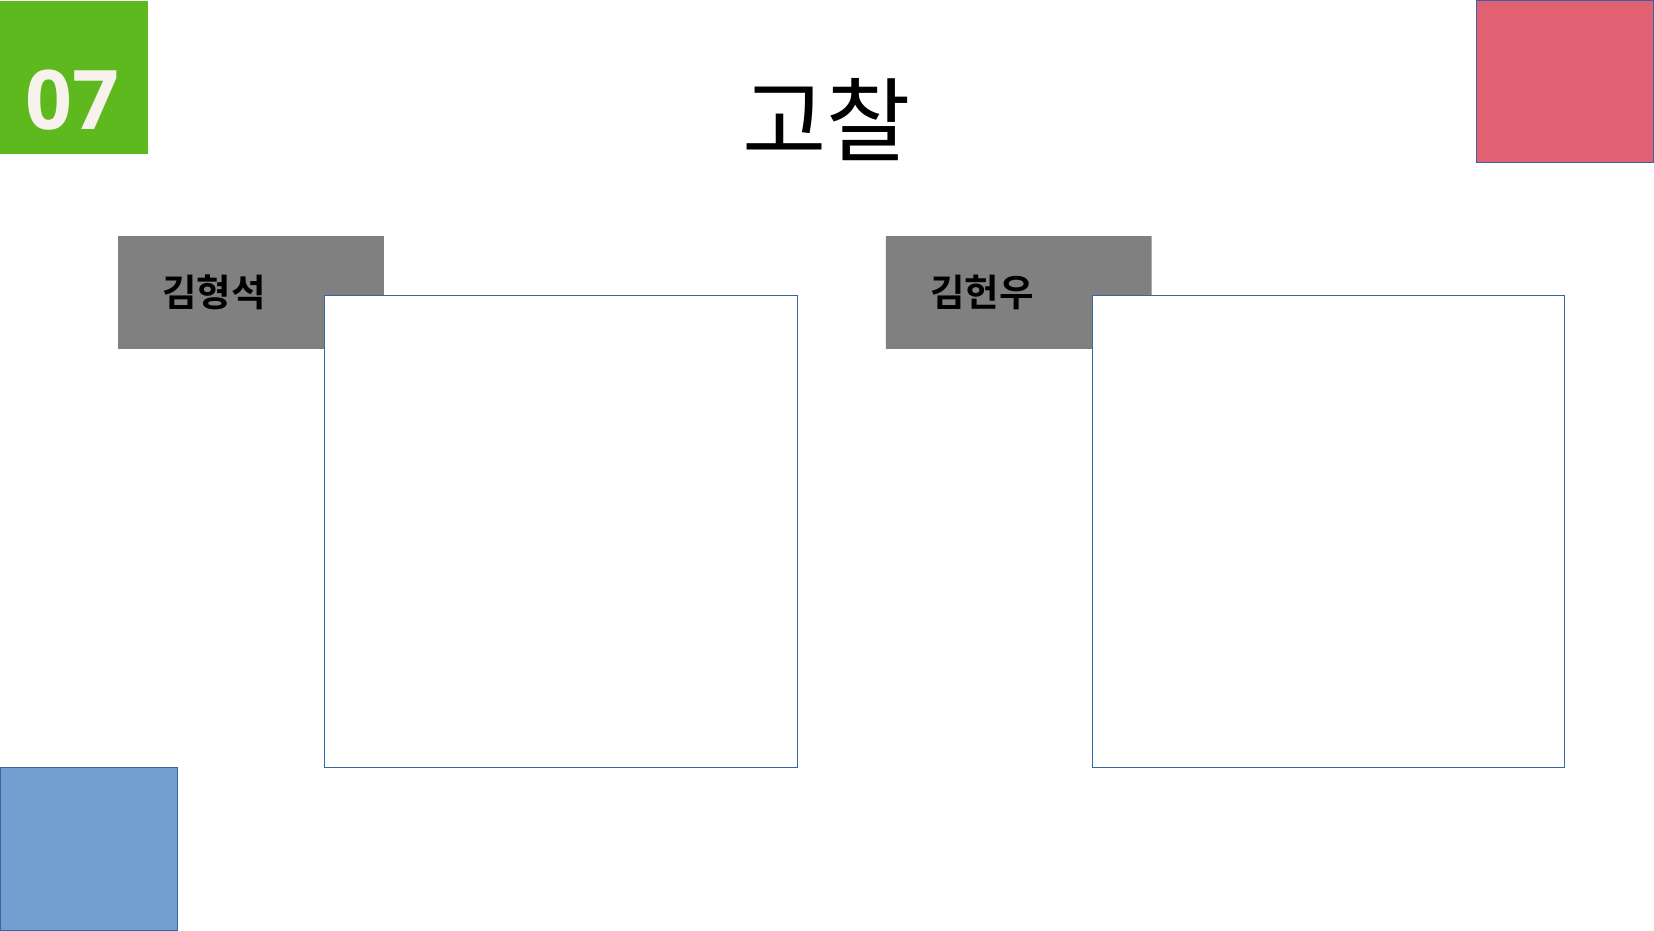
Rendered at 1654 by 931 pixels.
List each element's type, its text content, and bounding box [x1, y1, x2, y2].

text_box [0, 1, 148, 154]
text_box 07 [8, 6, 137, 147]
text_box [885, 236, 1565, 768]
title 고찰 [82, 37, 1571, 193]
text_box 김헌우 [915, 255, 1270, 325]
text_box [1476, 0, 1654, 163]
text_box [0, 767, 178, 931]
text_box [118, 236, 798, 768]
text_box 김형석 [147, 255, 502, 325]
